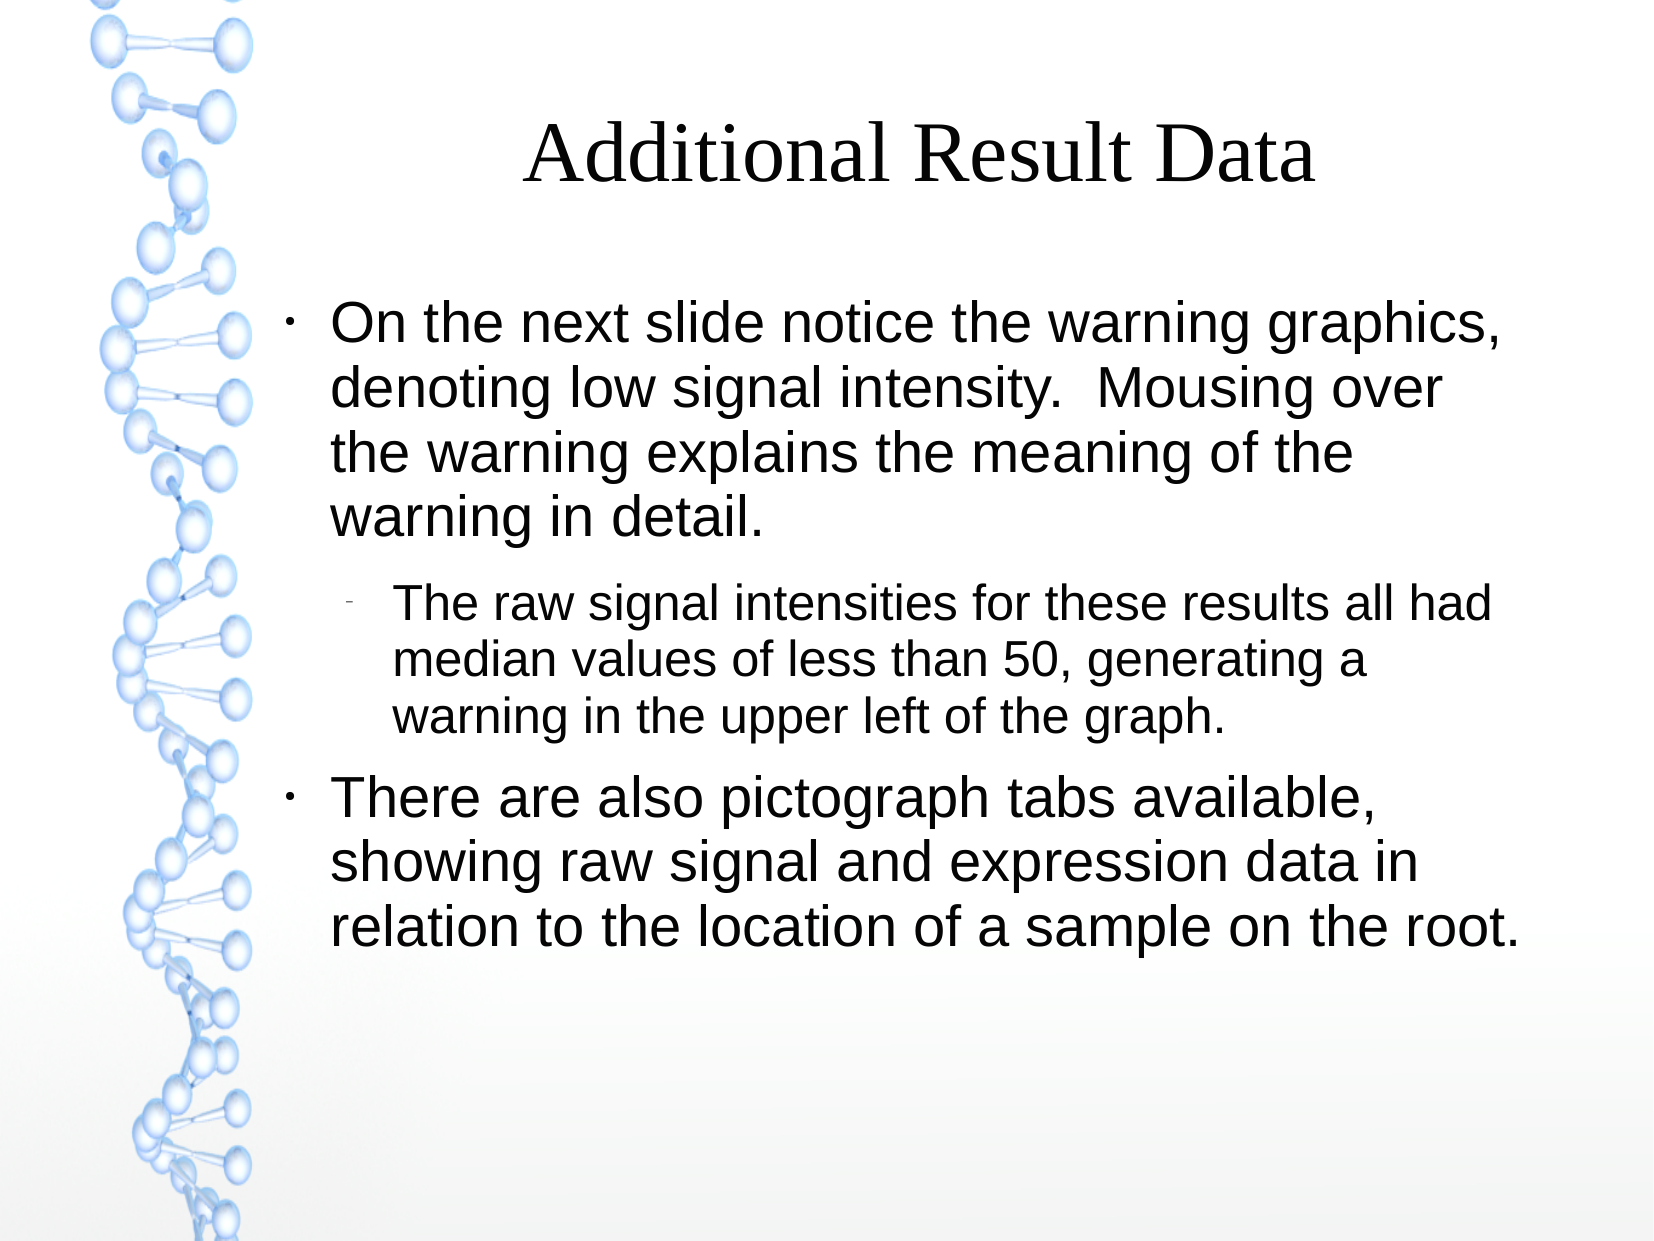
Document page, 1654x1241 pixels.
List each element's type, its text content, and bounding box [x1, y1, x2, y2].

title Additional Result Data [269, 49, 1571, 257]
list On the next slide notice the warning graphics, denoting low signal intensity. Mousing over the warning explains the meaning of the warning in detail. The raw signal intensities for these results all had median values of less than 50, generating a warning in the upper left of the graph. There are also pictograph tabs available, showing raw signal and expression data in relation to the location of a sample on the root. [269, 290, 1538, 1010]
picture [0, 0, 1654, 1241]
